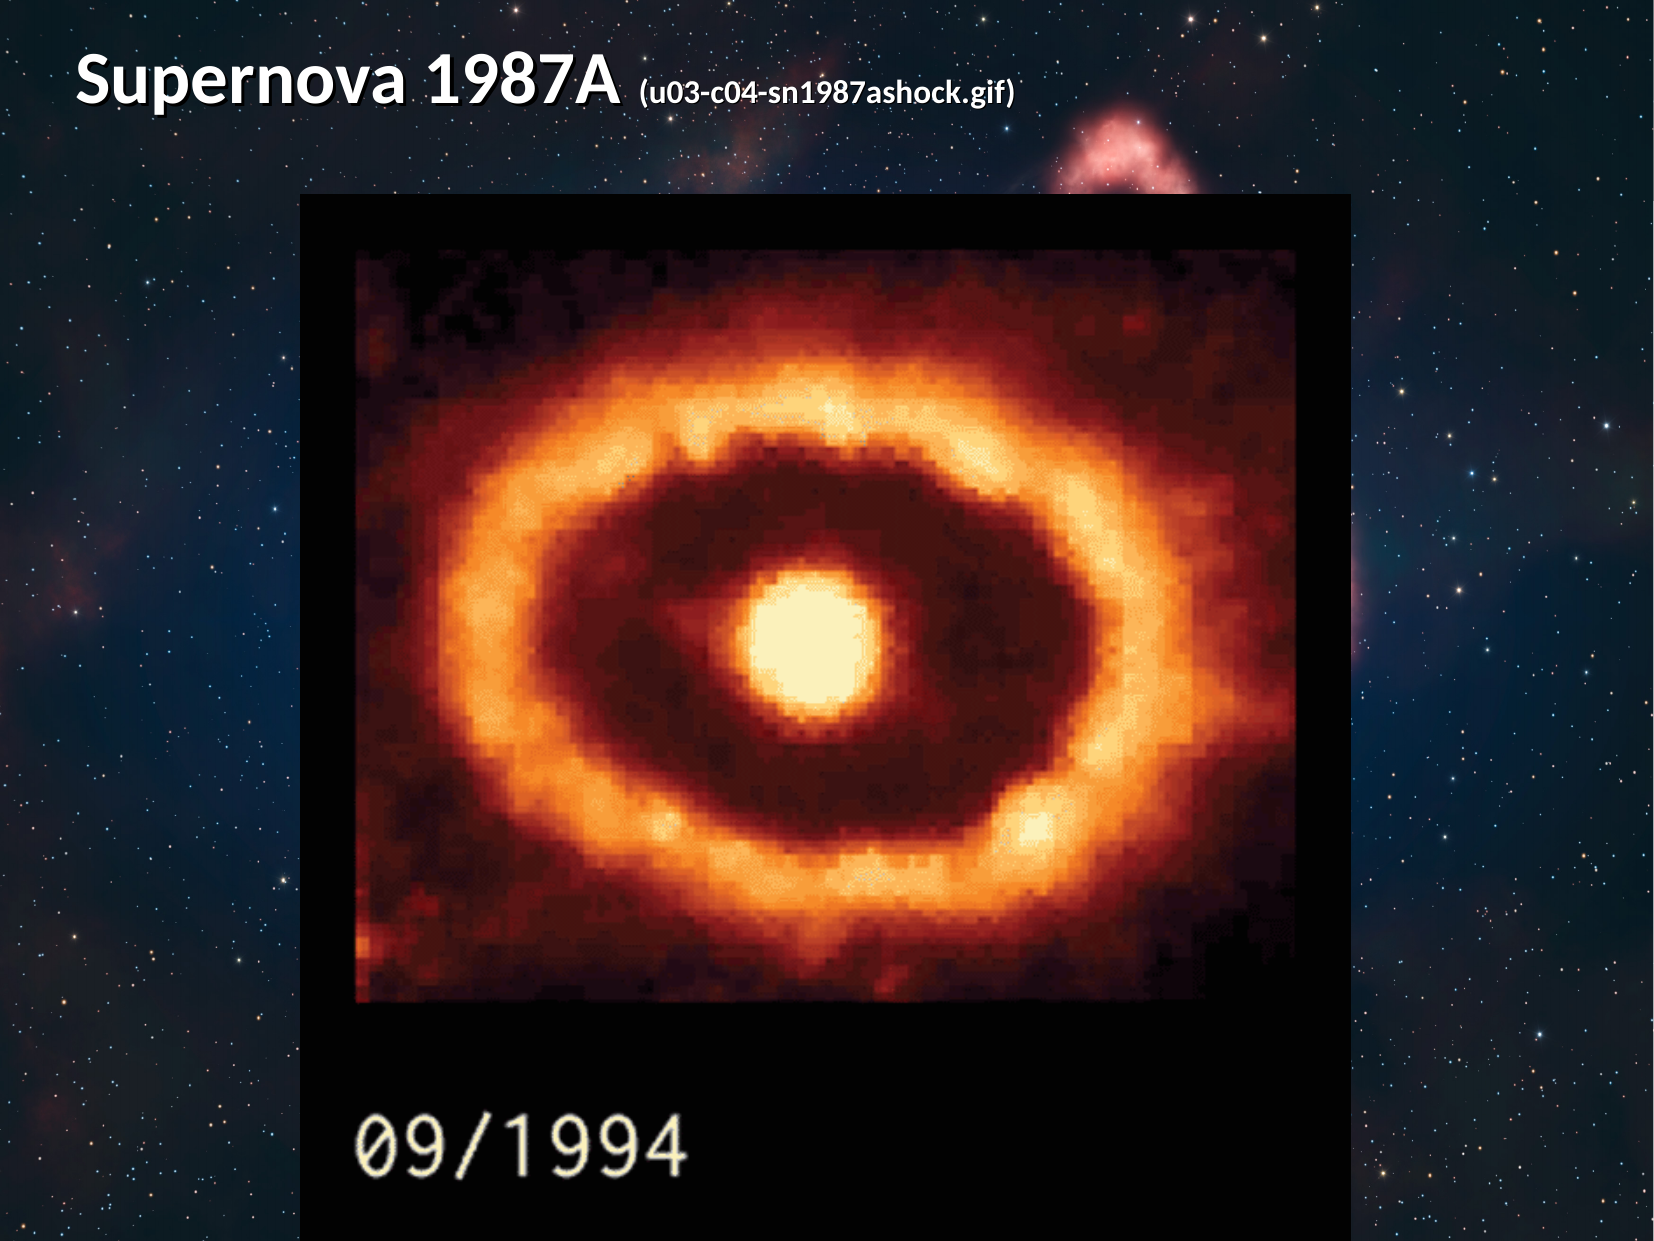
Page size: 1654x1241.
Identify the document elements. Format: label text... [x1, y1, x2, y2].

title Supernova 1987A (u03-c04-sn1987ashock.gif) [75, 19, 1564, 151]
picture [0, 0, 1654, 1241]
